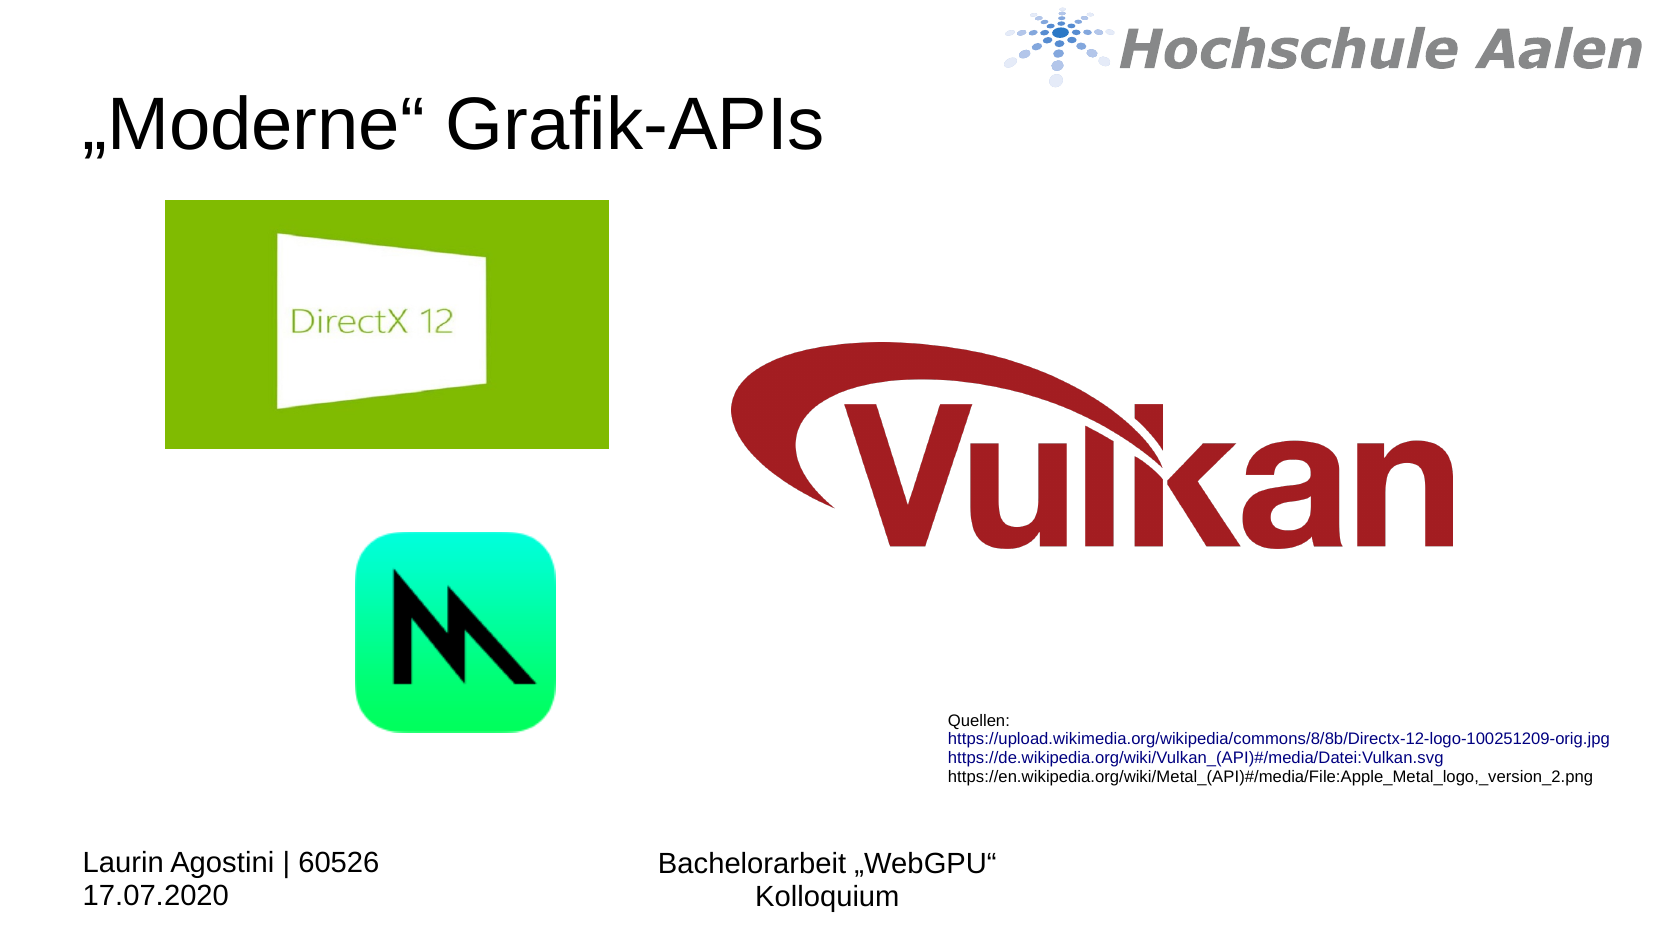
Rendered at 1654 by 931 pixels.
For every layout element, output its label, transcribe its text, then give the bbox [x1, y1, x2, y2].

picture [731, 342, 1453, 549]
text_box Quellen: https://upload.wikimedia.org/wikipedia/commons/8/8b/Directx-12-logo-100251209-orig.jpg https://de.wikipedia.org/wiki/Vulkan_(API)#/media/Datei:Vulkan.svg https://en.wikipedia.org/wiki/Metal_(API)#/media/File:Apple_Metal_logo,_version_2.png [933, 703, 1626, 794]
title „Moderne“ Grafik-APIs [82, 47, 1235, 201]
picture [355, 532, 556, 733]
picture [165, 200, 609, 449]
